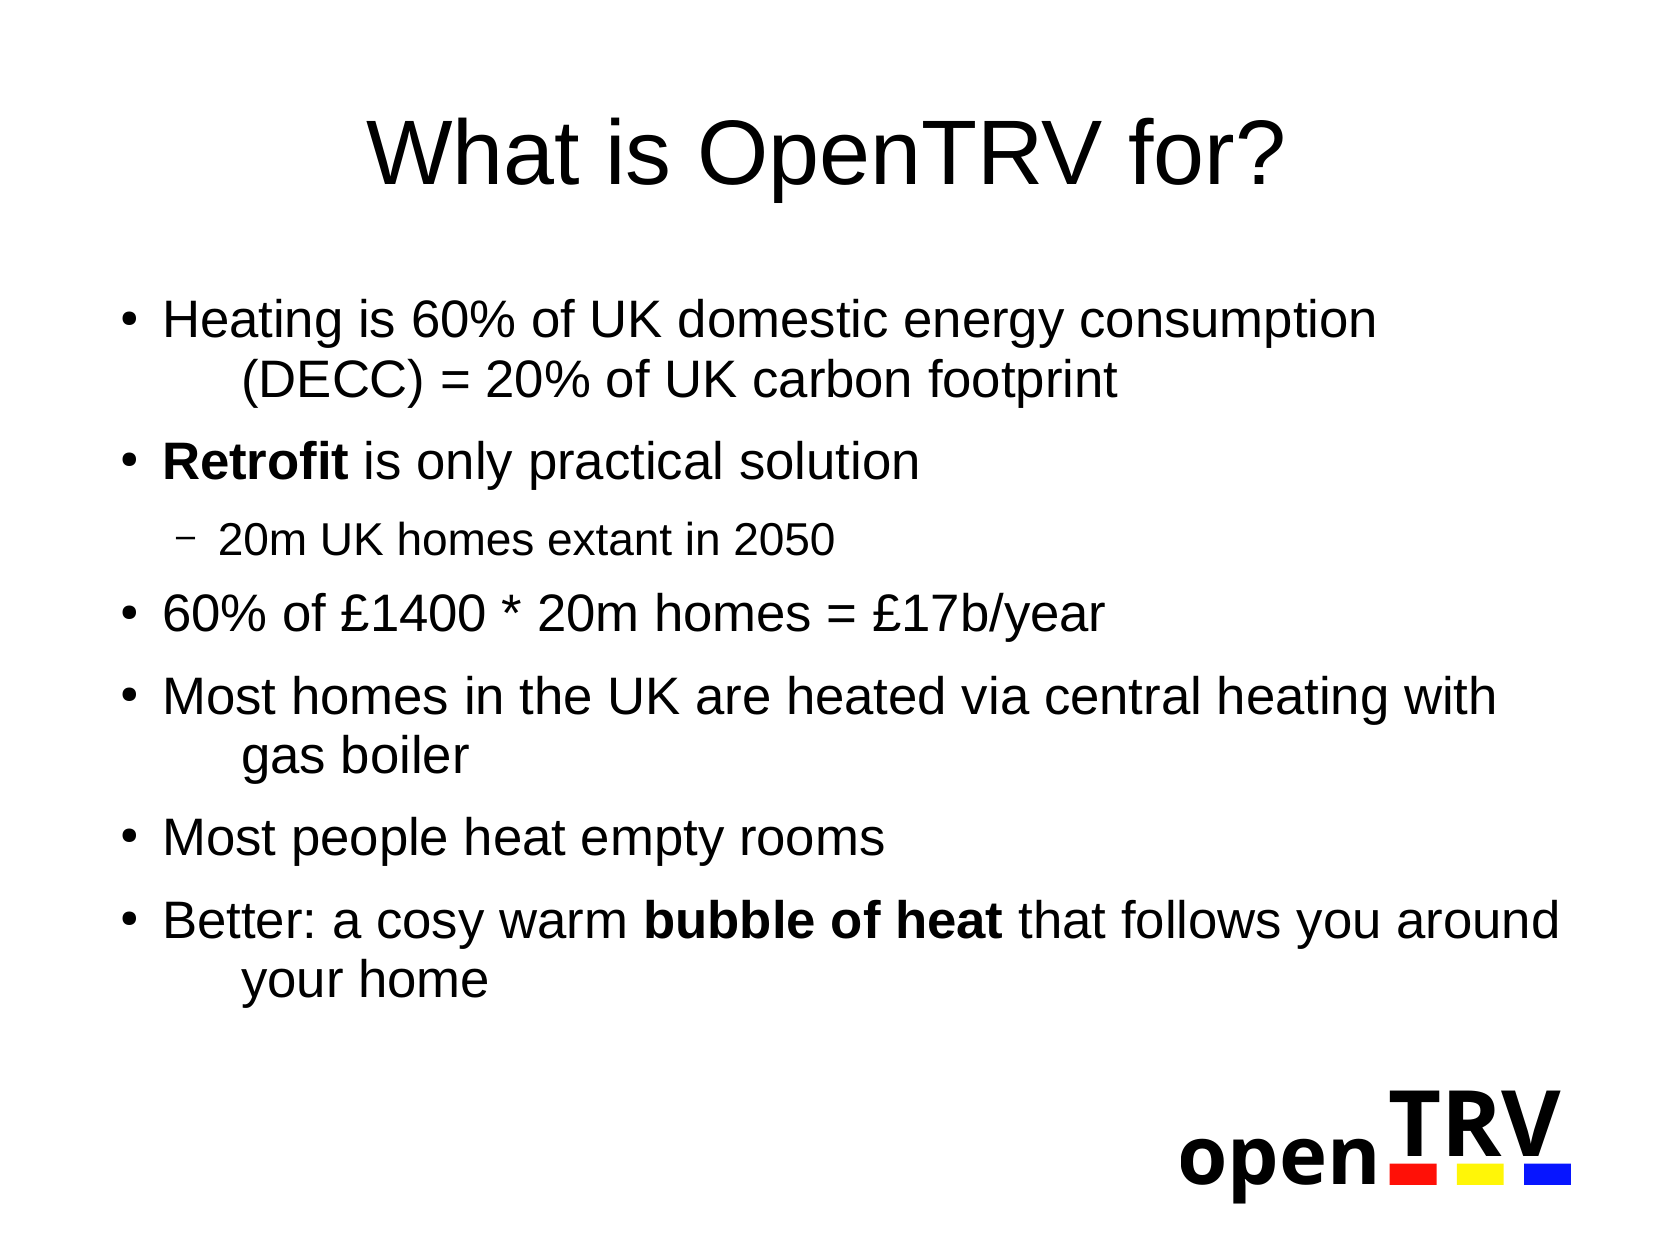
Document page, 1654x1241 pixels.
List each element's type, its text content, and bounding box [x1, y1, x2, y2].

list Heating is 60% of UK domestic energy consumption (DECC) = 20% of UK carbon footprint Retrofit is only practical solution 20m UK homes extant in 2050 60% of £1400 * 20m homes = £17b/year Most homes in the UK are heated via central heating with gas boiler Most people heat empty rooms Better: a cosy warm bubble of heat that follows you around your home [82, 290, 1571, 1010]
title What is OpenTRV for? [82, 49, 1571, 257]
